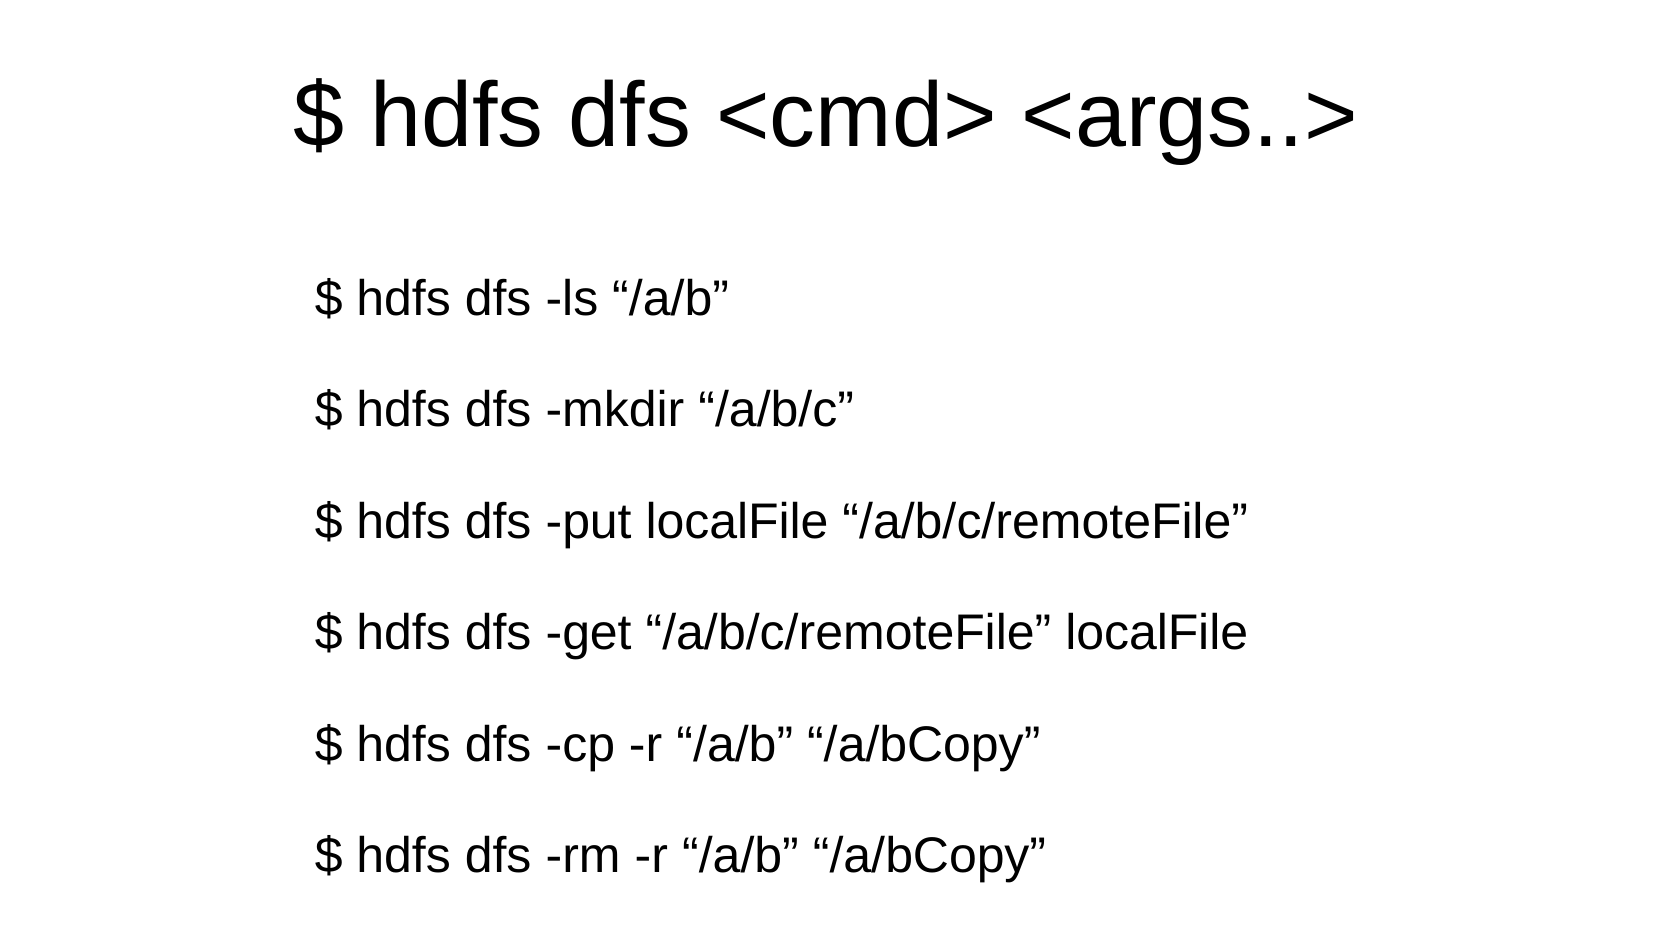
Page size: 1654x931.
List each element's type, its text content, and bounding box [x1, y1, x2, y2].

text_box $ hdfs dfs -ls “/a/b” $ hdfs dfs -mkdir “/a/b/c” $ hdfs dfs -put localFile “/a/b/c/remoteFile” $ hdfs dfs -get “/a/b/c/remoteFile” localFile $ hdfs dfs -cp -r “/a/b” “/a/bCopy” $ hdfs dfs -rm -r “/a/b” “/a/bCopy” [300, 262, 1264, 891]
title $ hdfs dfs <cmd> <args..> [82, 37, 1571, 193]
